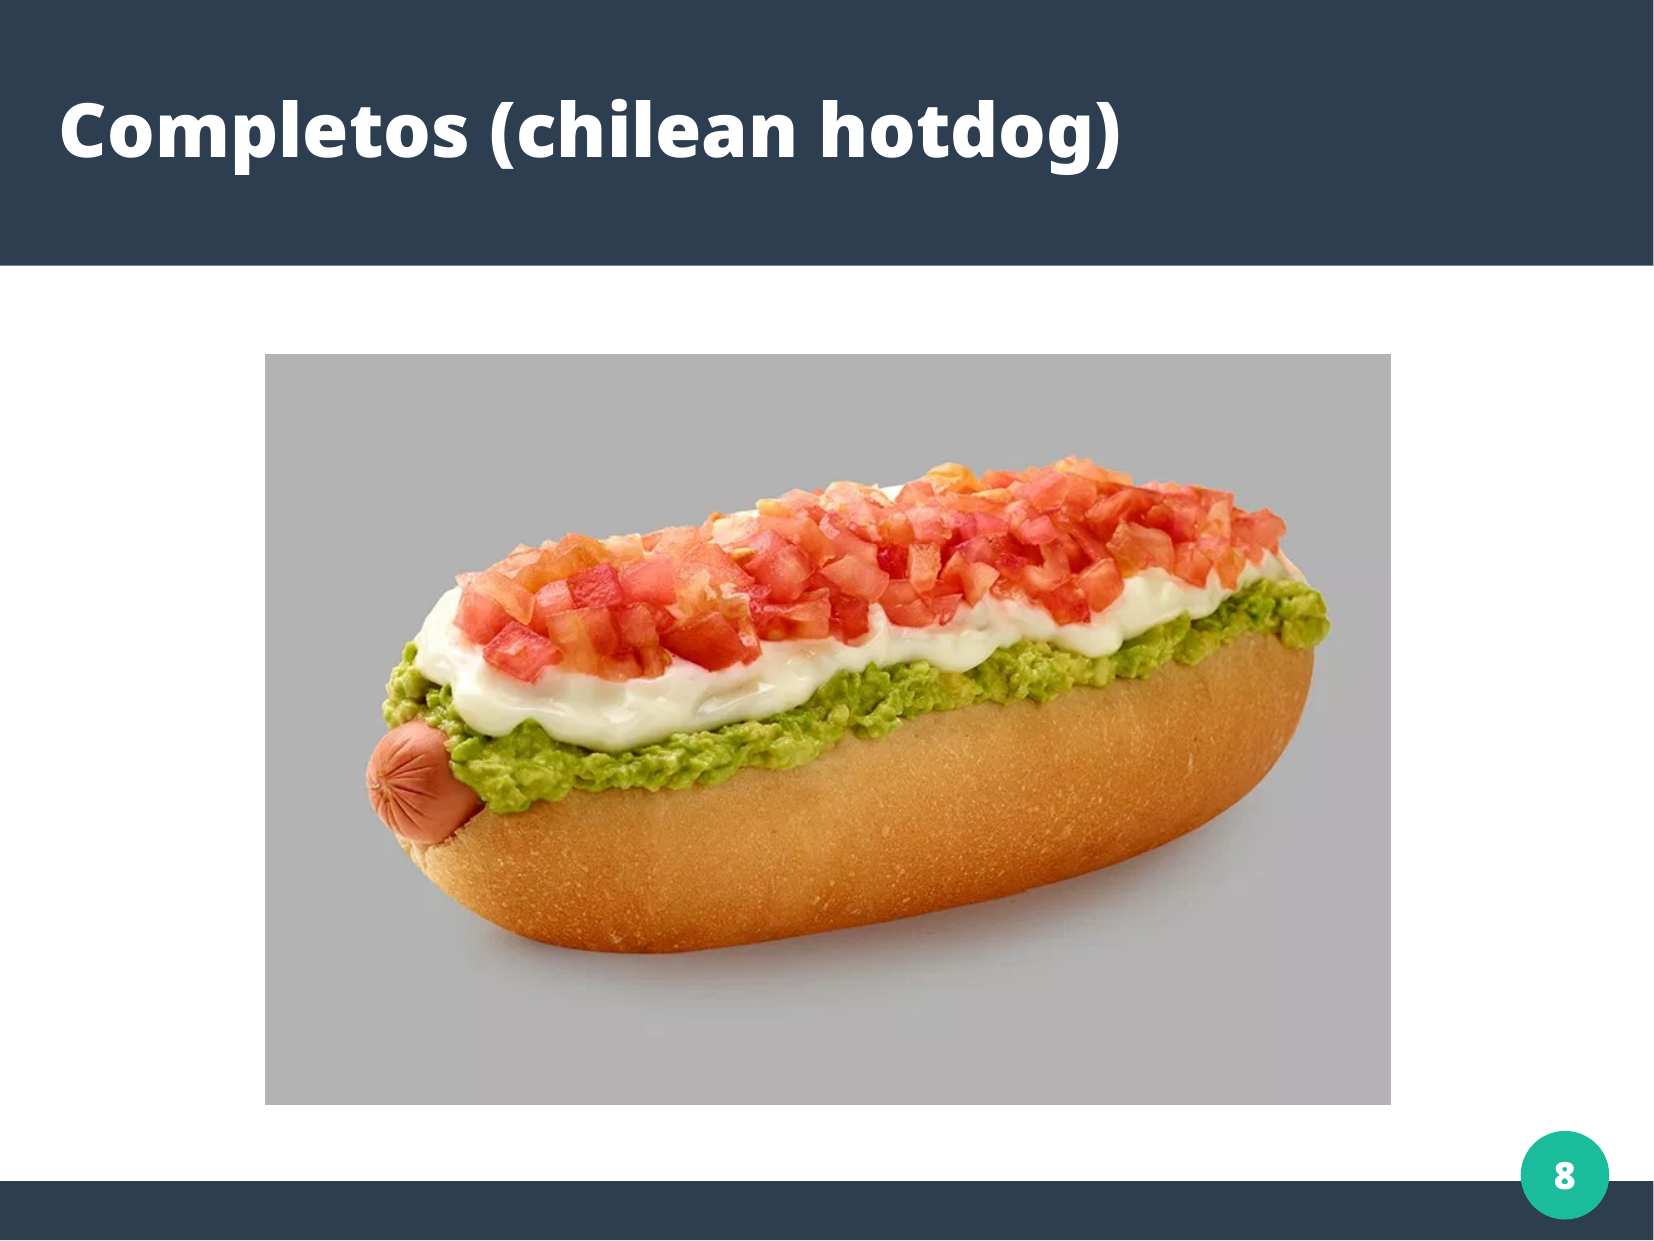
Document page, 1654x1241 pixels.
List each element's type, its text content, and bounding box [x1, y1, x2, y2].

title Completos (chilean hotdog) [59, 49, 1595, 207]
picture [265, 354, 1391, 1105]
